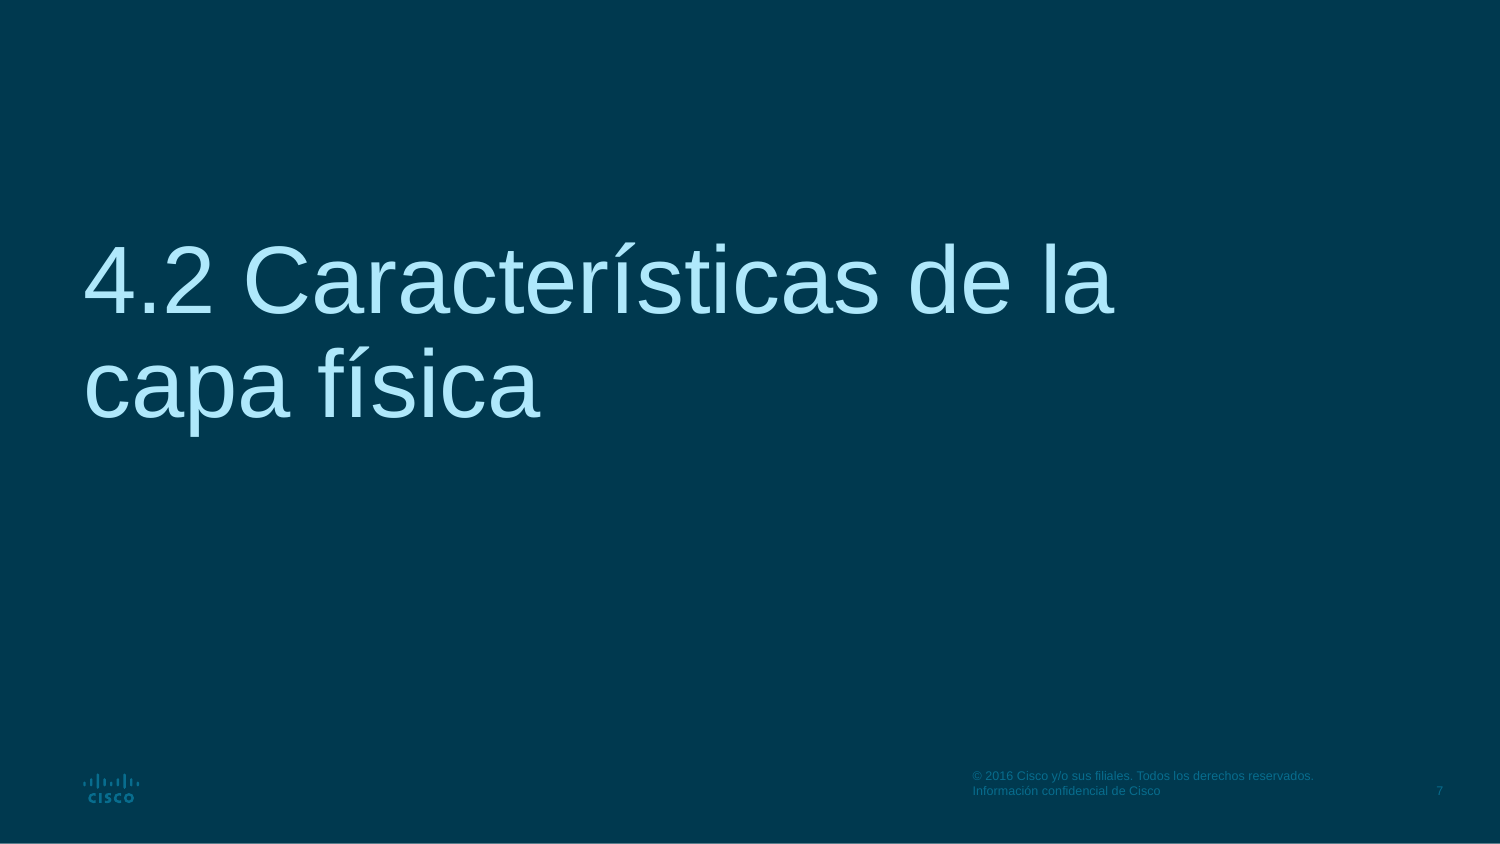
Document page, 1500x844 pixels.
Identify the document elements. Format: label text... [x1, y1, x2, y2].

title 4.2 Características de la capa física [68, 293, 1356, 446]
